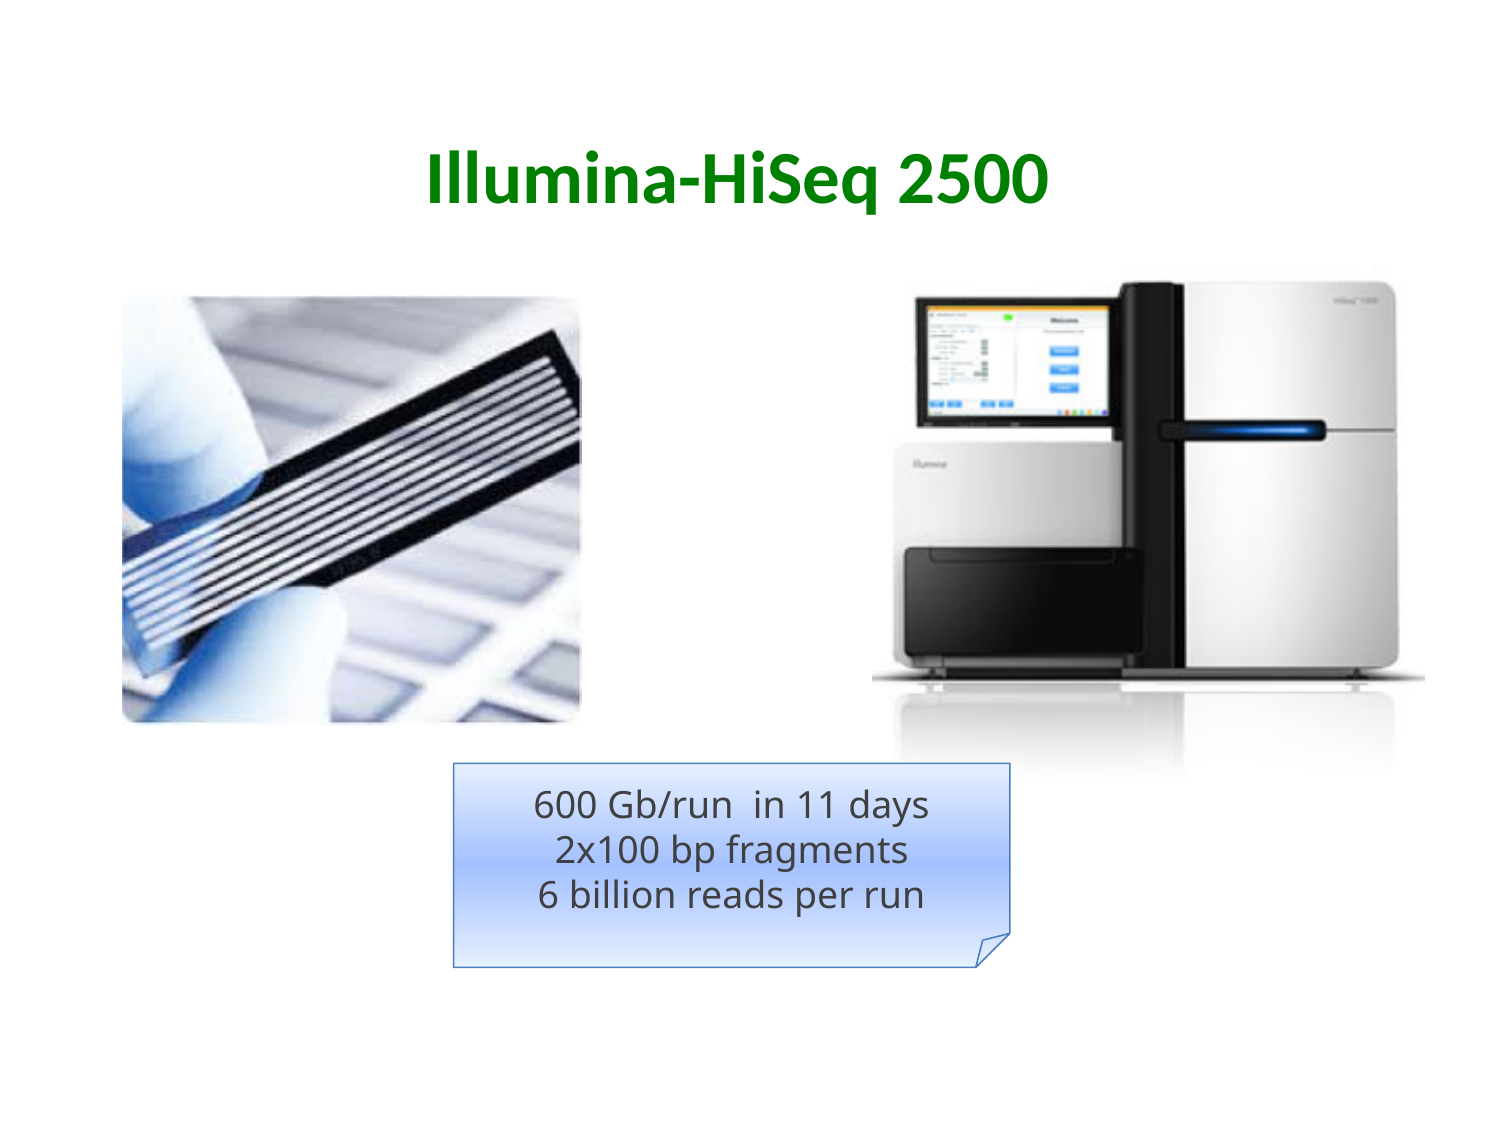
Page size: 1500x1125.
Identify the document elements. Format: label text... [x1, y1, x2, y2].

picture [872, 233, 1425, 838]
text_box 600 Gb/run in 11 days 2x100 bp fragments 6 billion reads per run [453, 763, 1010, 968]
picture [122, 295, 582, 725]
text_box Illumina-HiSeq 2500 [63, 79, 1413, 268]
